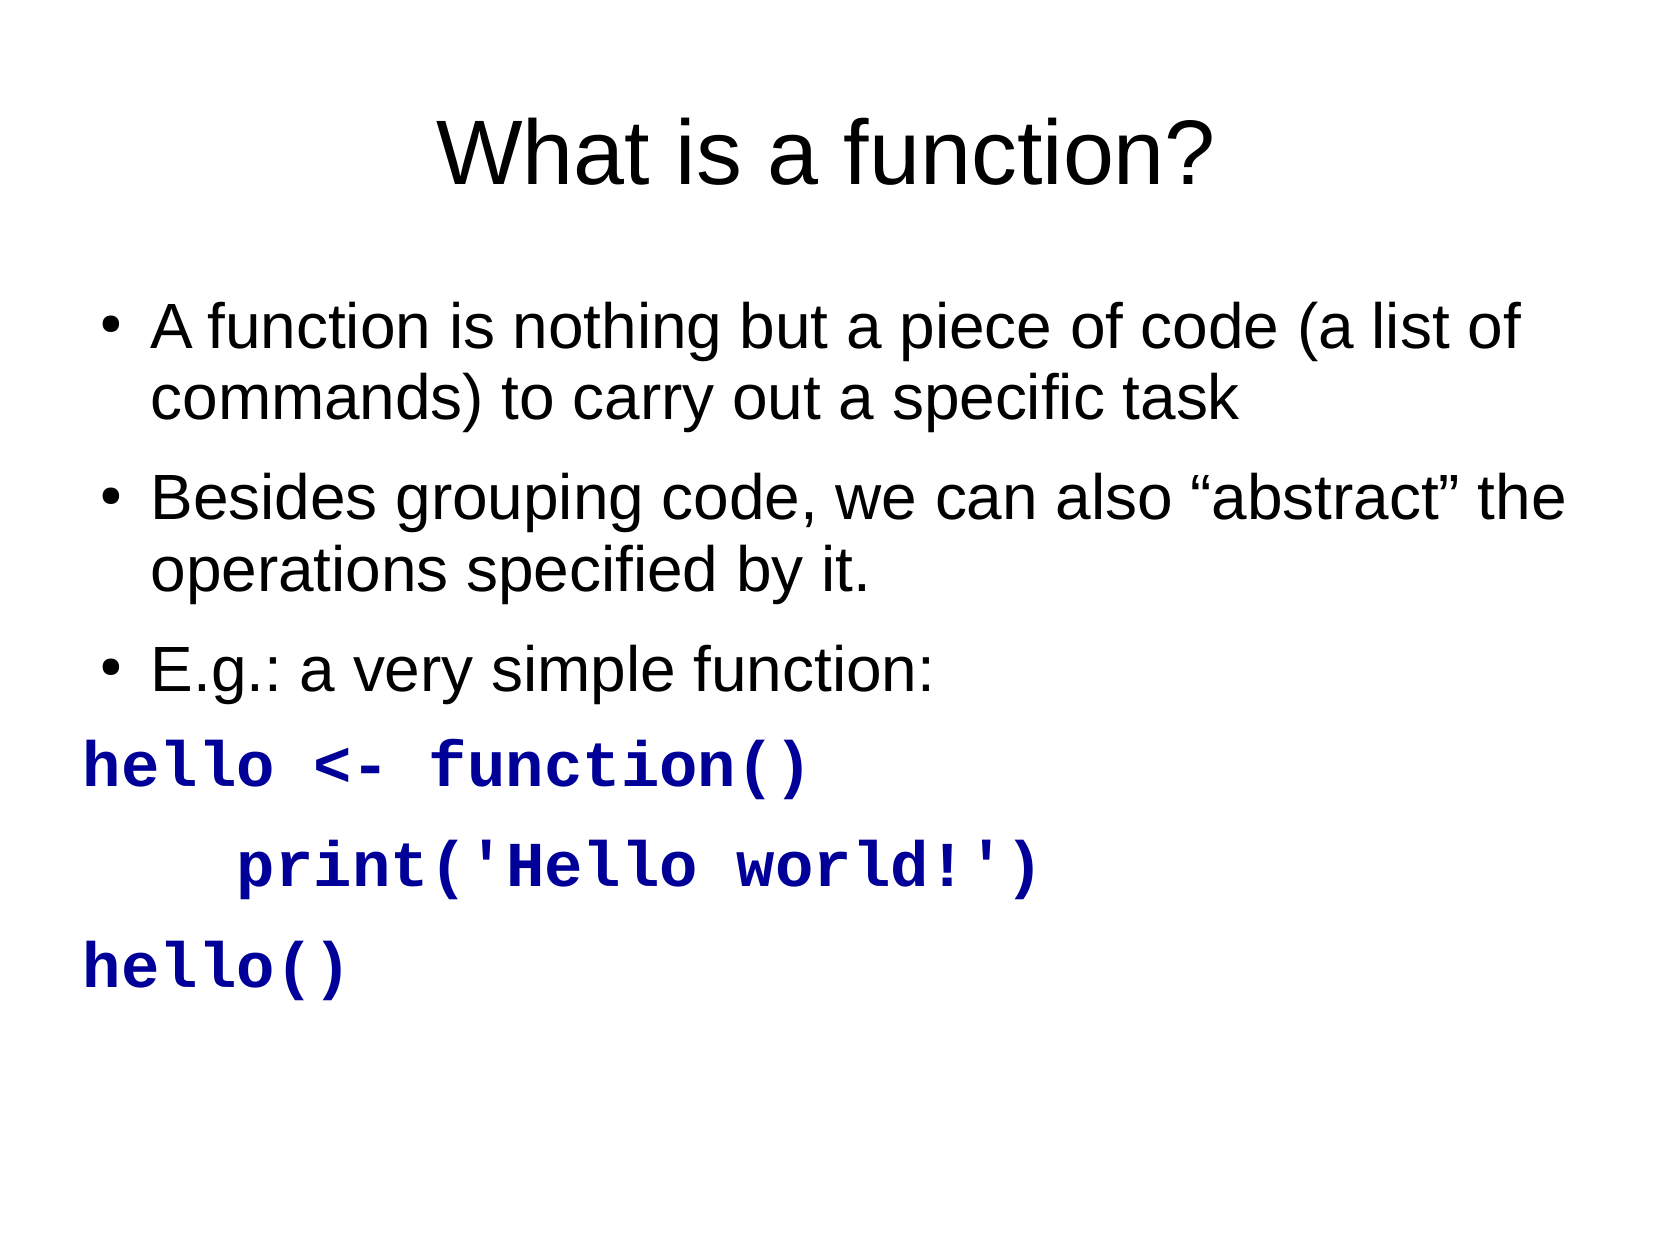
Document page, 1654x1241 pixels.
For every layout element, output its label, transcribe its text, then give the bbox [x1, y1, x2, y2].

list A function is nothing but a piece of code (a list of commands) to carry out a specific task Besides grouping code, we can also “abstract” the operations specified by it. E.g.: a very simple function: hello <- function() print('Hello world!') hello() [82, 290, 1571, 1010]
title What is a function? [82, 49, 1571, 257]
